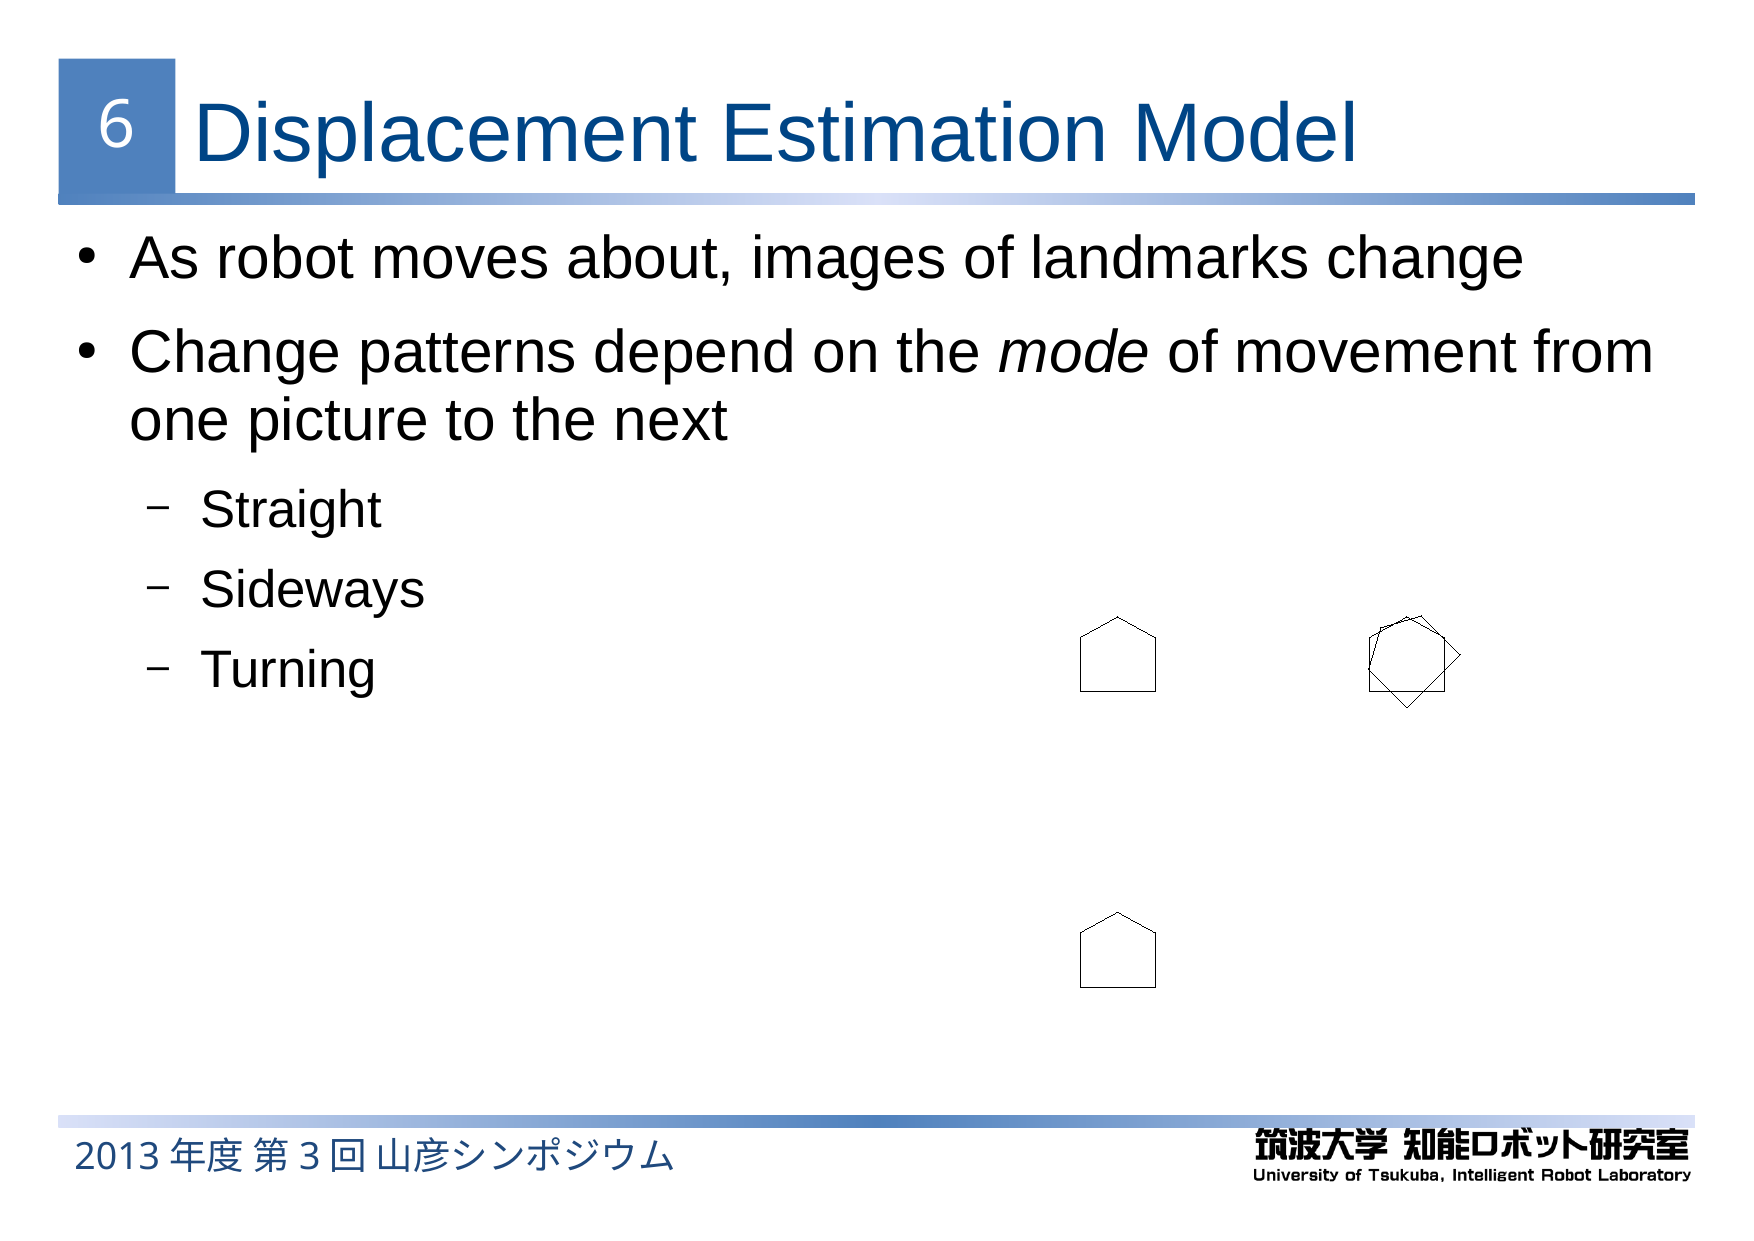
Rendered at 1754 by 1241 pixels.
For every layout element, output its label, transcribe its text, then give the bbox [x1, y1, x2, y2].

title Displacement Estimation Model [193, 61, 1651, 205]
list As robot moves about, images of landmarks change Change patterns depend on the mode of movement from one picture to the next Straight Sideways Turning [58, 223, 1696, 794]
picture [1252, 1127, 1691, 1182]
